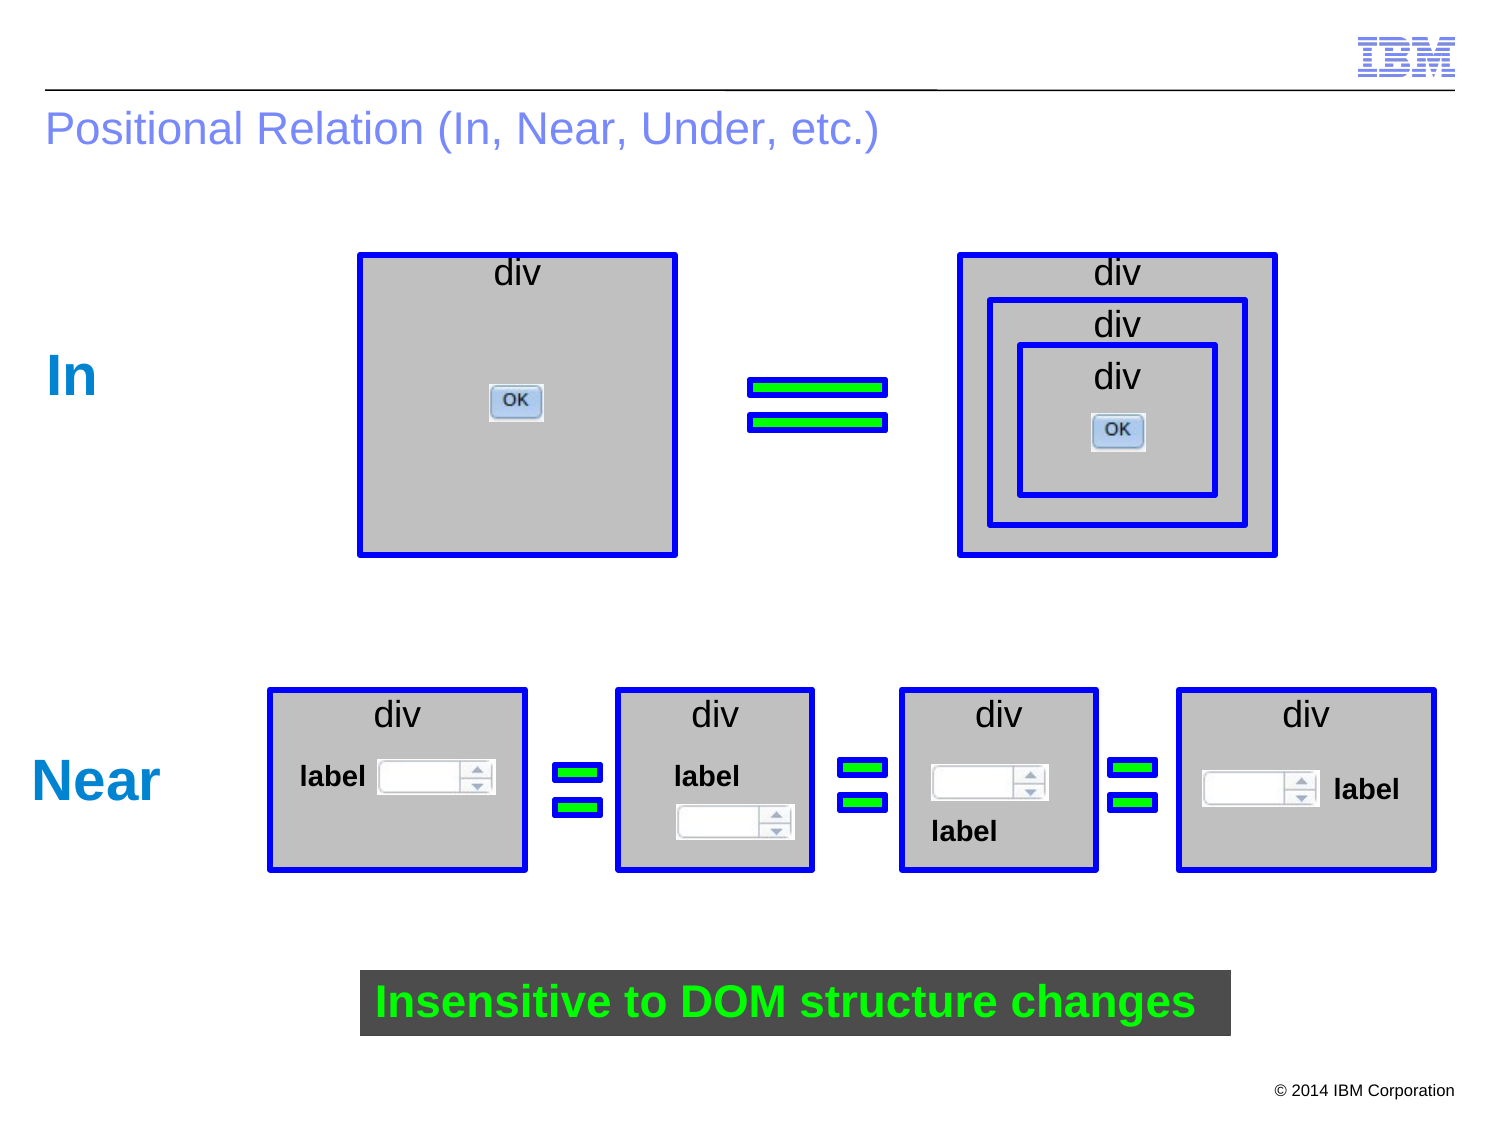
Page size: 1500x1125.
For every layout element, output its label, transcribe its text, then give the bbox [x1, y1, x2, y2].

picture [1358, 37, 1455, 77]
text_box [750, 379, 886, 395]
picture [1202, 770, 1318, 807]
text_box label [916, 805, 1013, 856]
picture [931, 764, 1049, 801]
text_box div [360, 254, 676, 555]
picture [489, 384, 544, 422]
text_box div [1178, 690, 1434, 871]
picture [676, 804, 795, 841]
text_box [840, 759, 886, 775]
text_box [1110, 759, 1156, 775]
text_box In [31, 330, 151, 415]
text_box Insensitive to DOM structure changes [360, 970, 1231, 1036]
text_box [555, 800, 601, 816]
title Positional Relation (In, Near, Under, etc.) [29, 97, 1454, 202]
picture [382, 759, 496, 796]
text_box div [960, 254, 1276, 555]
text_box [750, 415, 886, 431]
text_box [1110, 795, 1156, 811]
text_box div [901, 689, 1096, 870]
text_box div [1020, 345, 1216, 496]
text_box div [270, 689, 526, 870]
text_box [555, 765, 601, 781]
text_box Near [16, 735, 271, 820]
text_box label [1318, 762, 1419, 813]
text_box div [990, 299, 1246, 526]
text_box div [618, 689, 813, 870]
picture [1091, 413, 1146, 452]
text_box [840, 795, 886, 811]
text_box label [284, 749, 382, 800]
text_box label [659, 750, 756, 800]
